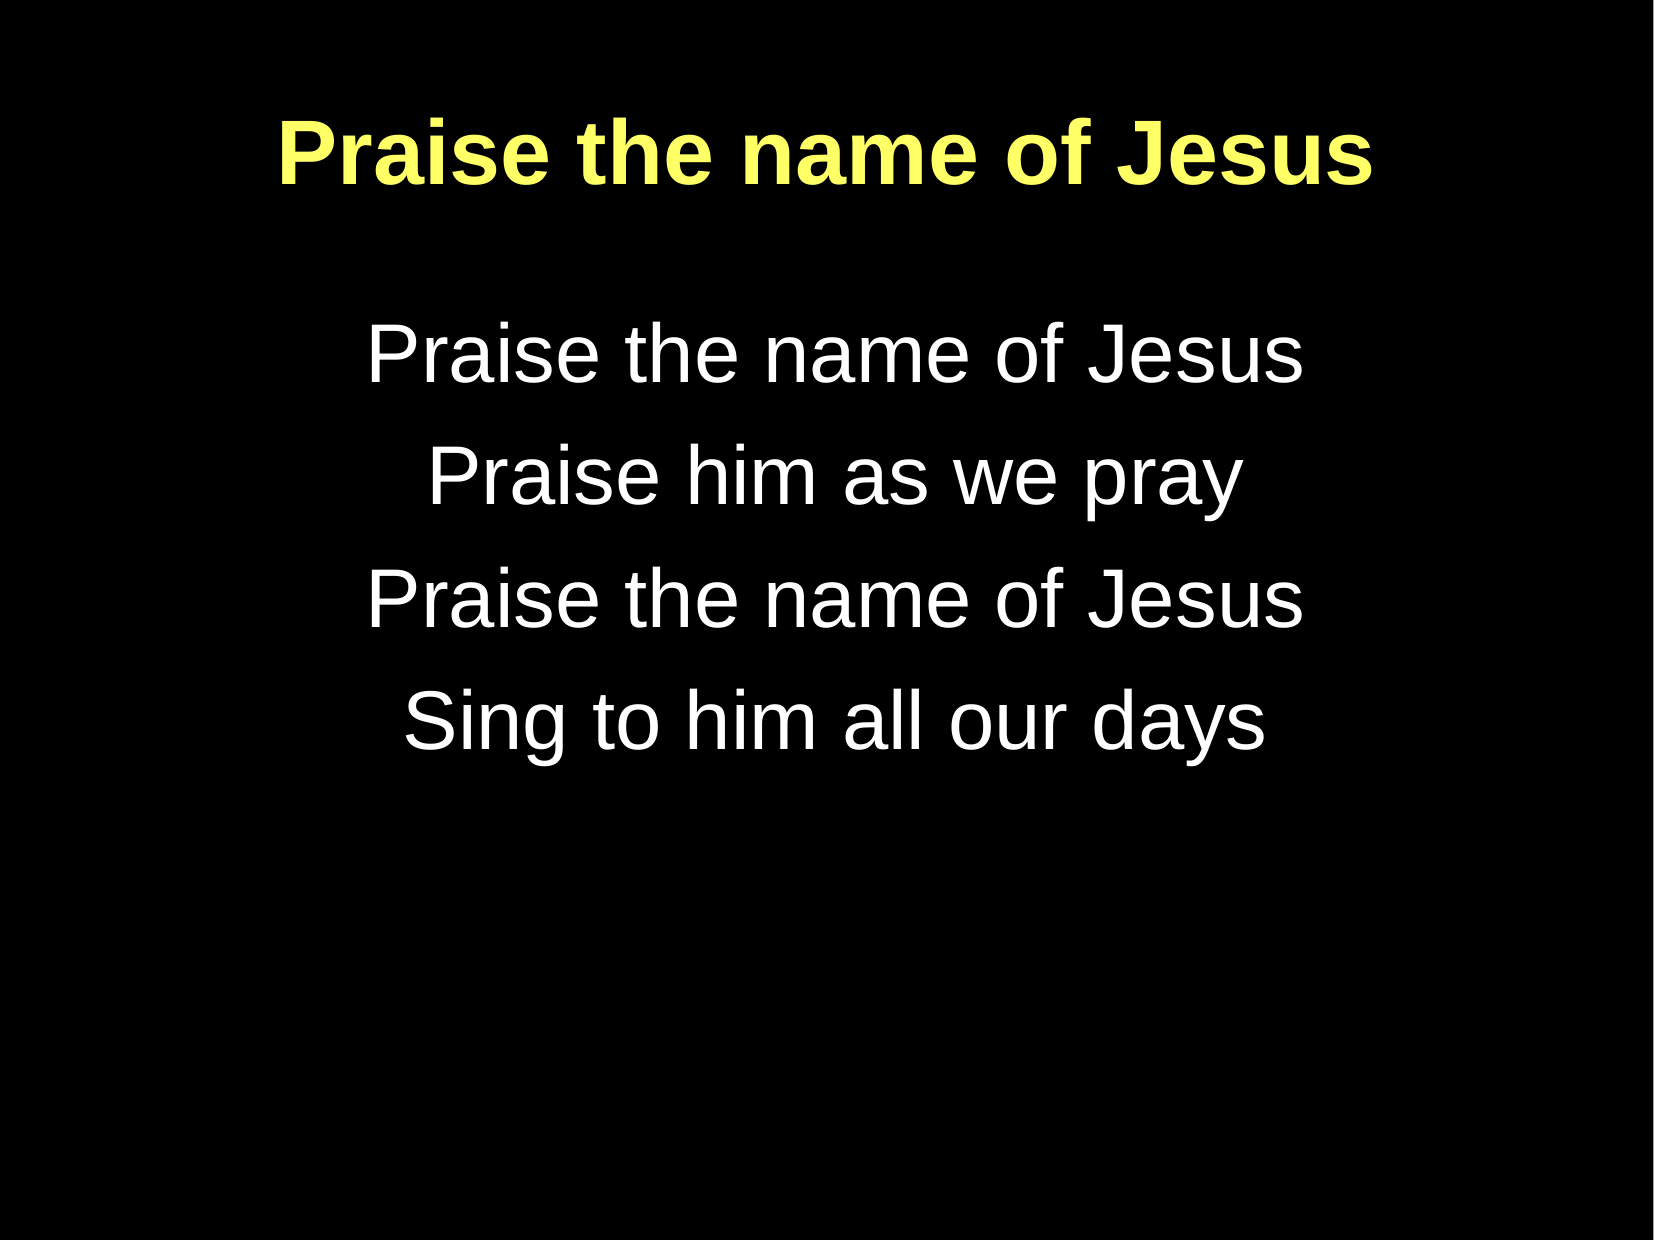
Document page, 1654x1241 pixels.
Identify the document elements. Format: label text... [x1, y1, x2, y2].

list Praise the name of Jesus Praise him as we pray Praise the name of Jesus Sing to him all our days [0, 307, 1654, 1027]
title Praise the name of Jesus [82, 49, 1571, 257]
